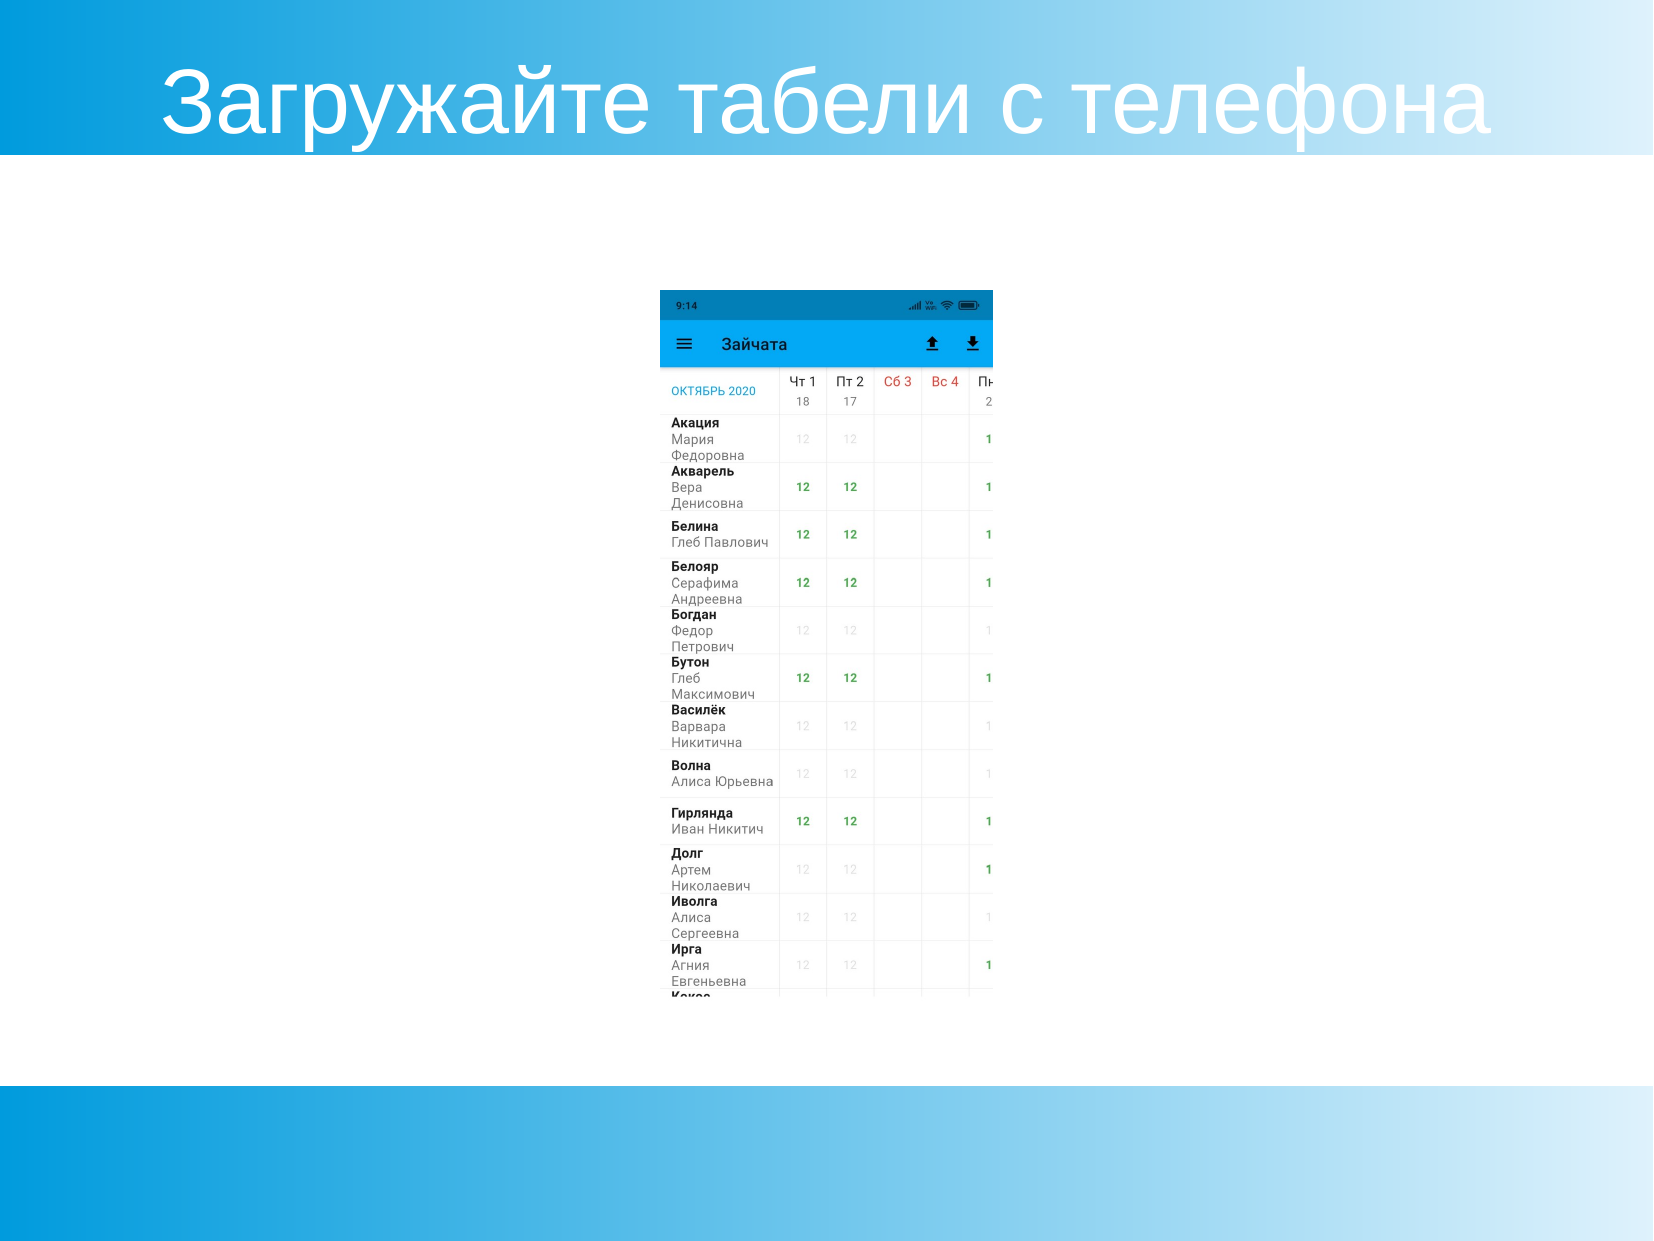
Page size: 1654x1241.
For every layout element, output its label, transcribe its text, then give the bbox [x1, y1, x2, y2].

picture [742, 342, 749, 348]
picture [927, 337, 937, 350]
picture [734, 343, 741, 349]
picture [660, 368, 993, 1010]
picture [762, 342, 768, 350]
picture [969, 336, 977, 346]
title Загружайте табели с телефона [82, 49, 1571, 155]
picture [780, 343, 786, 350]
